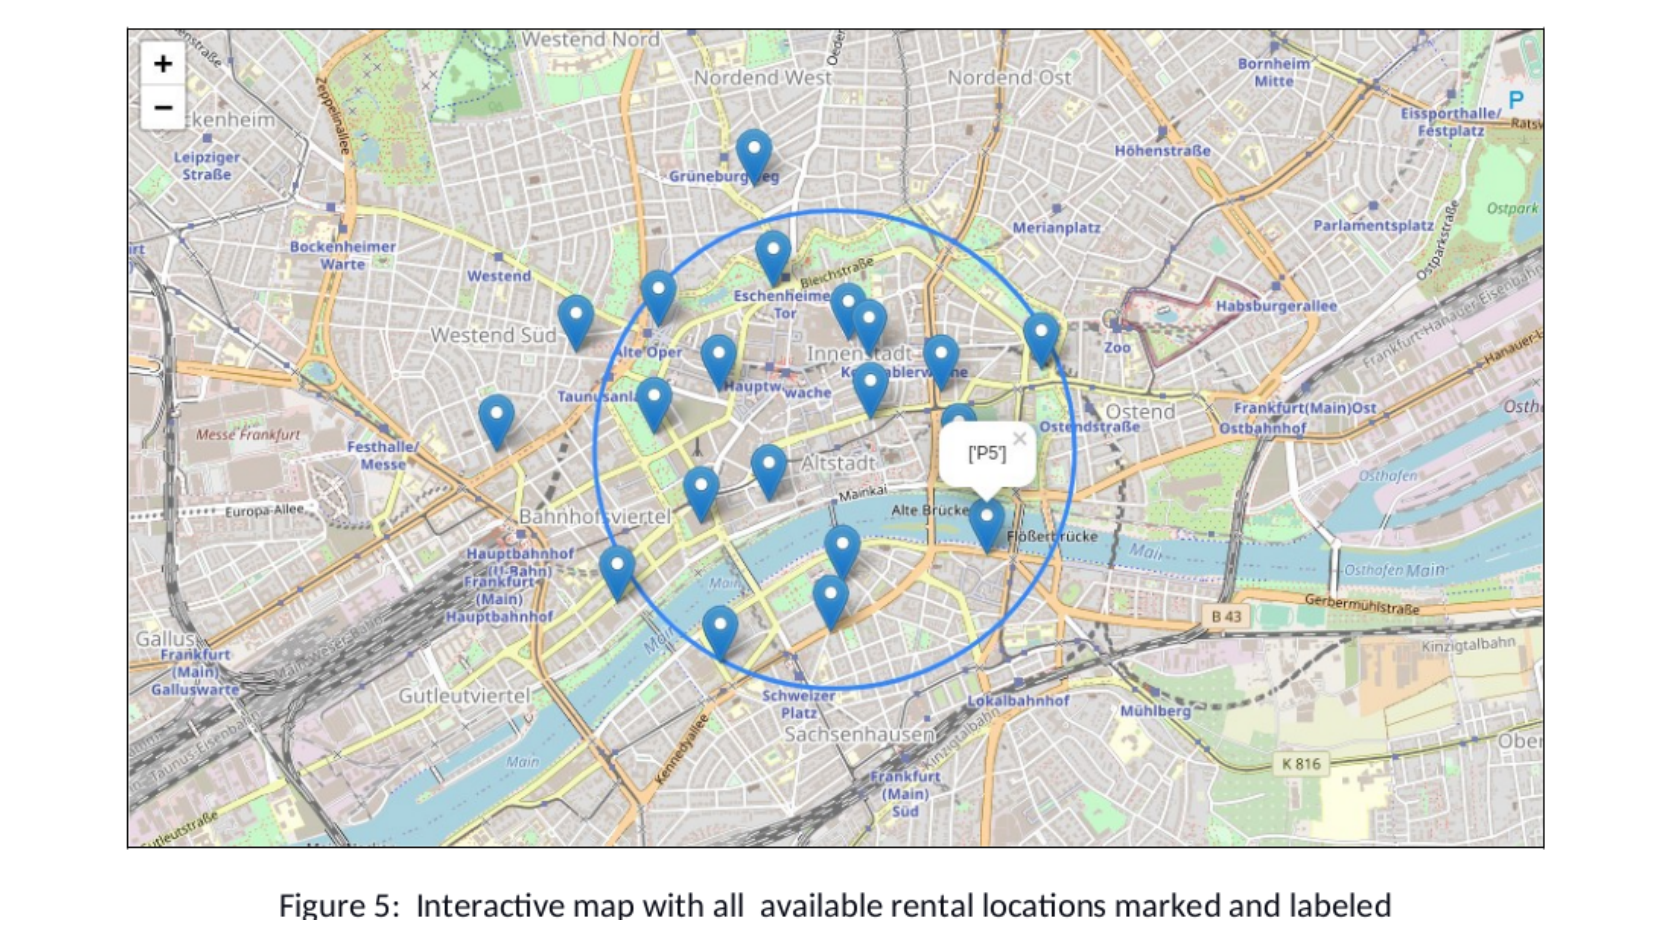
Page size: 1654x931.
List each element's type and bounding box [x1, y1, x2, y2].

picture [121, 24, 1551, 920]
